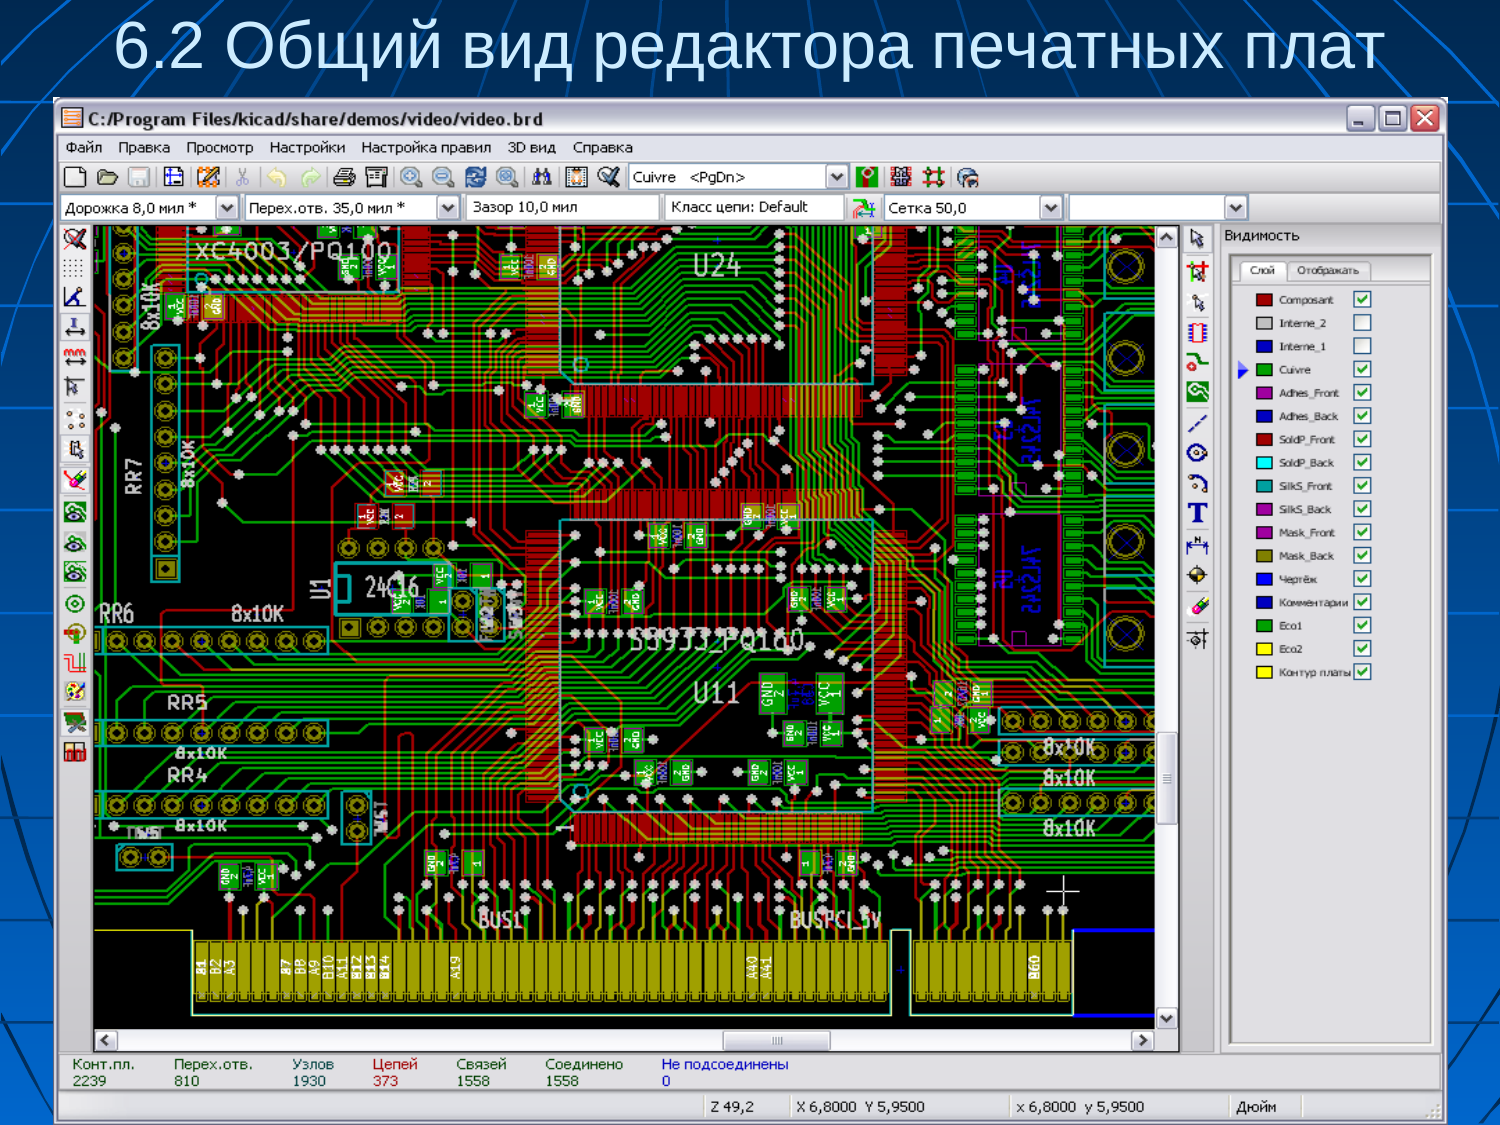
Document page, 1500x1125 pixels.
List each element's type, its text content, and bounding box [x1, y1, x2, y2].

text_box 6.2 Общий вид редактора печатных плат [0, 0, 1500, 80]
picture [53, 97, 1448, 1125]
